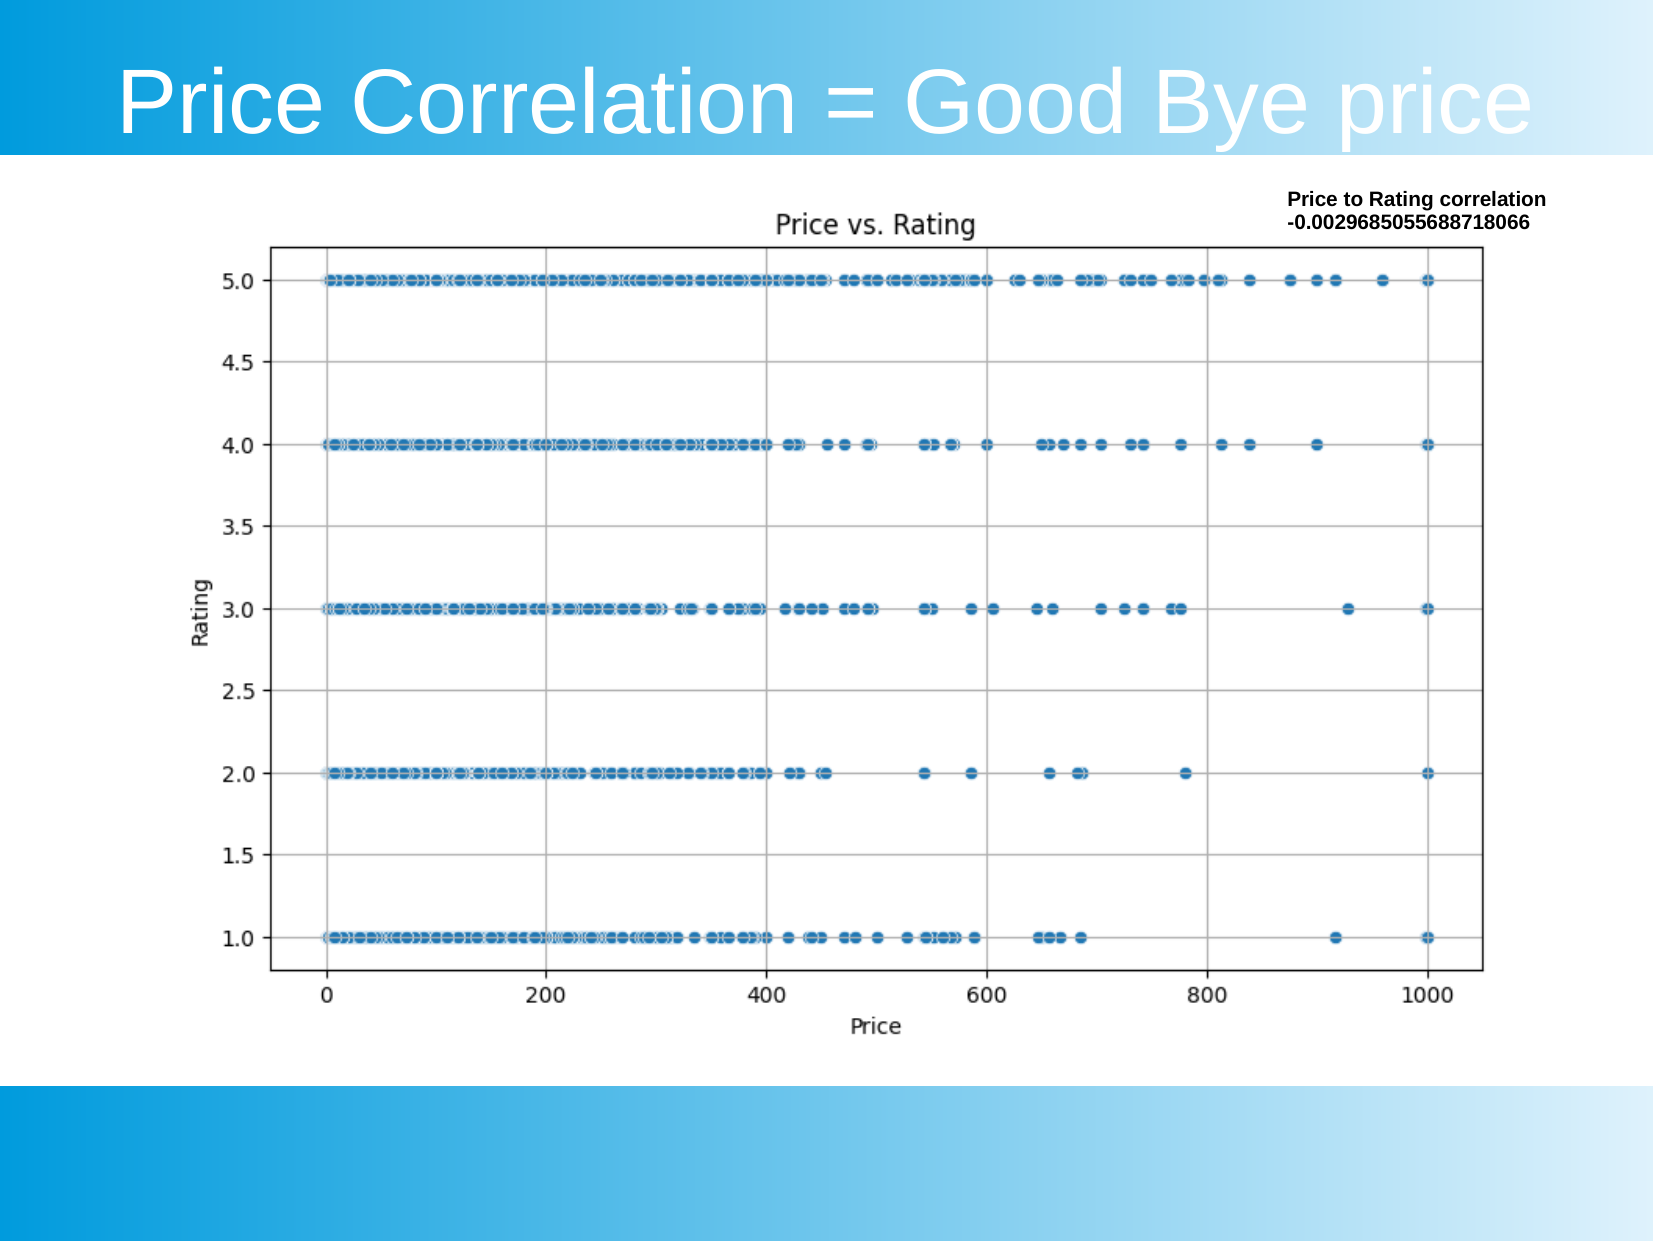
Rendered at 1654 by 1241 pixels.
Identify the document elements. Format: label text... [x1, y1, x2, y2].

title Price Correlation = Good Bye price [82, 49, 1571, 155]
text_box Price to Rating correlation -0.0029685055688718066 [1272, 180, 1636, 313]
picture [175, 197, 1498, 1053]
